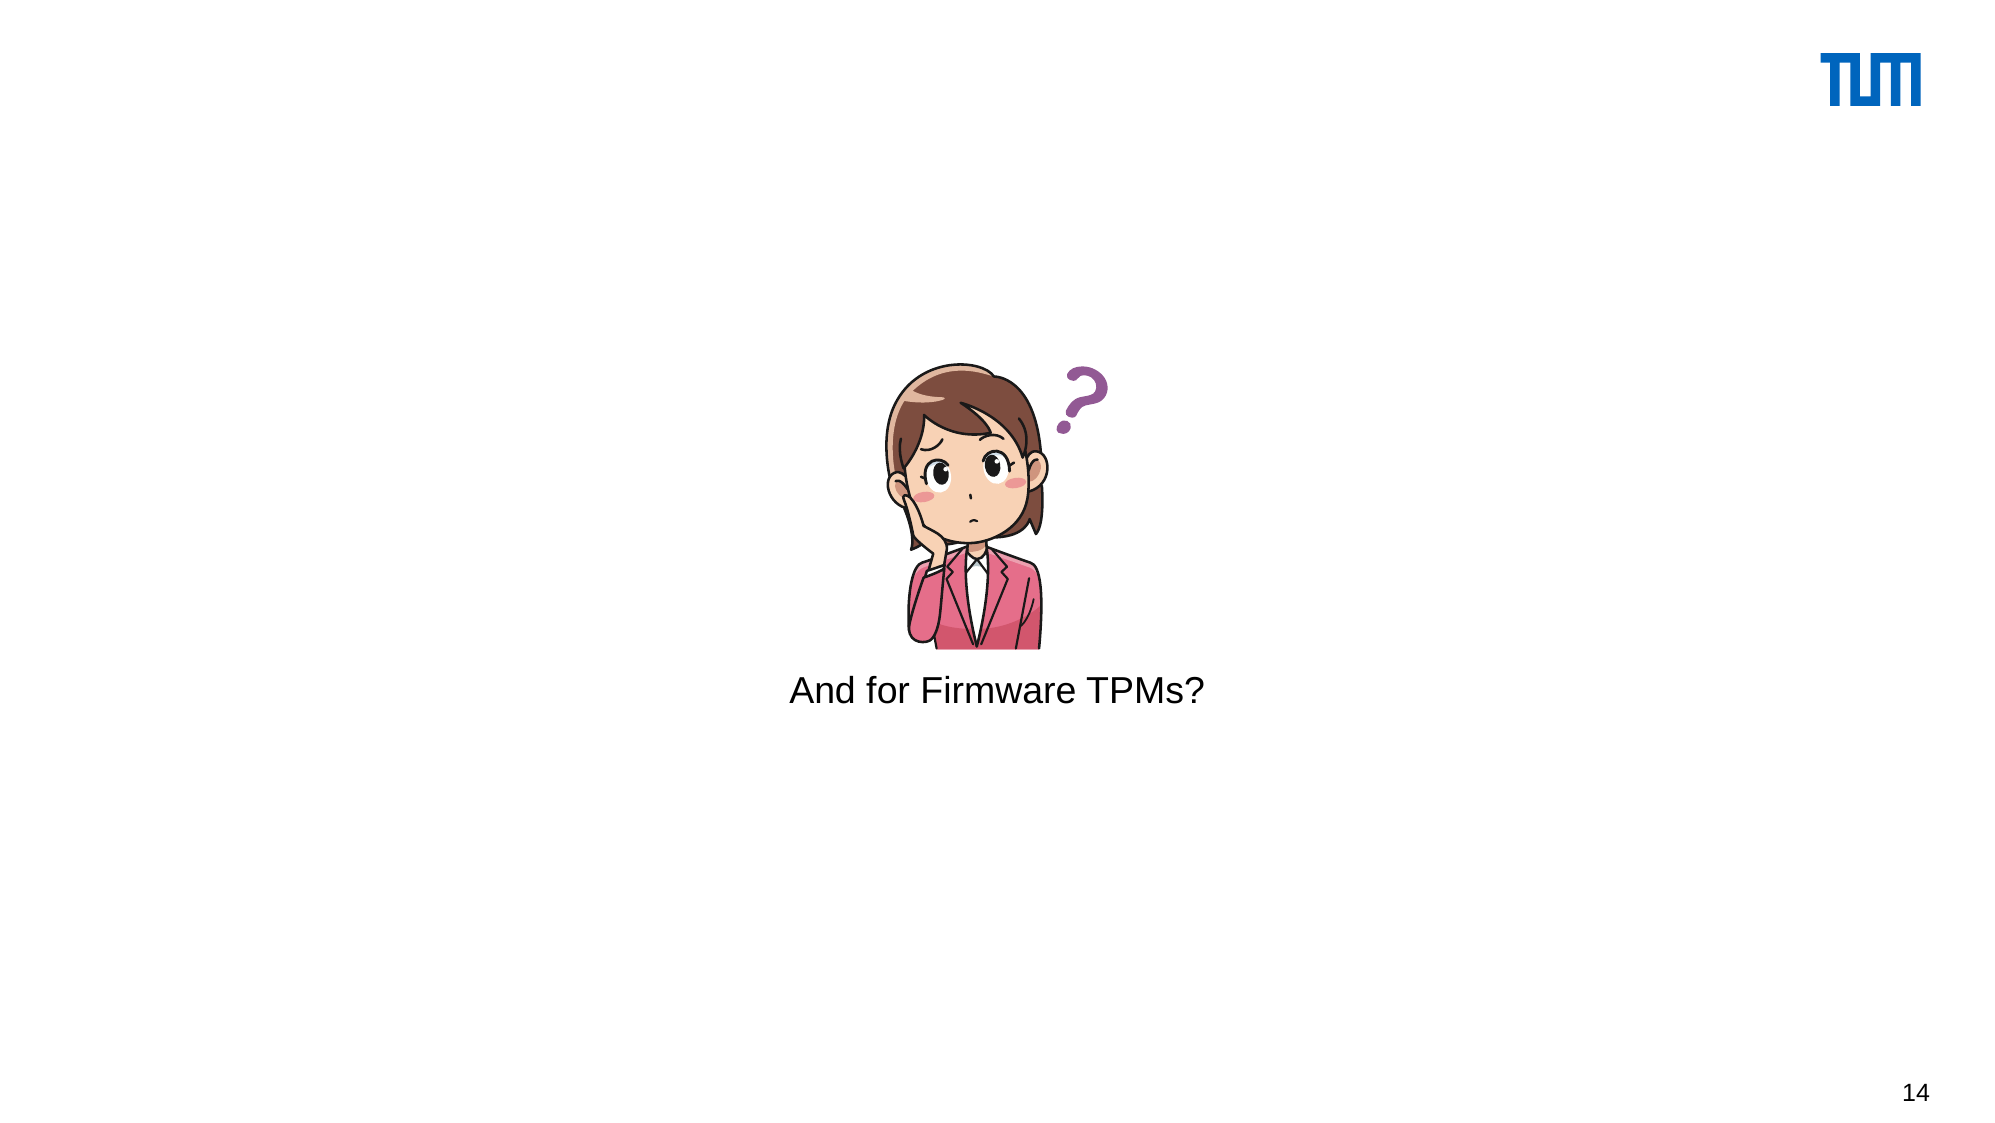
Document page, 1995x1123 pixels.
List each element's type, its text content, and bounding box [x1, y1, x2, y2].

text_box And for Firmware TPMs? [774, 661, 1220, 761]
picture [884, 361, 1110, 650]
